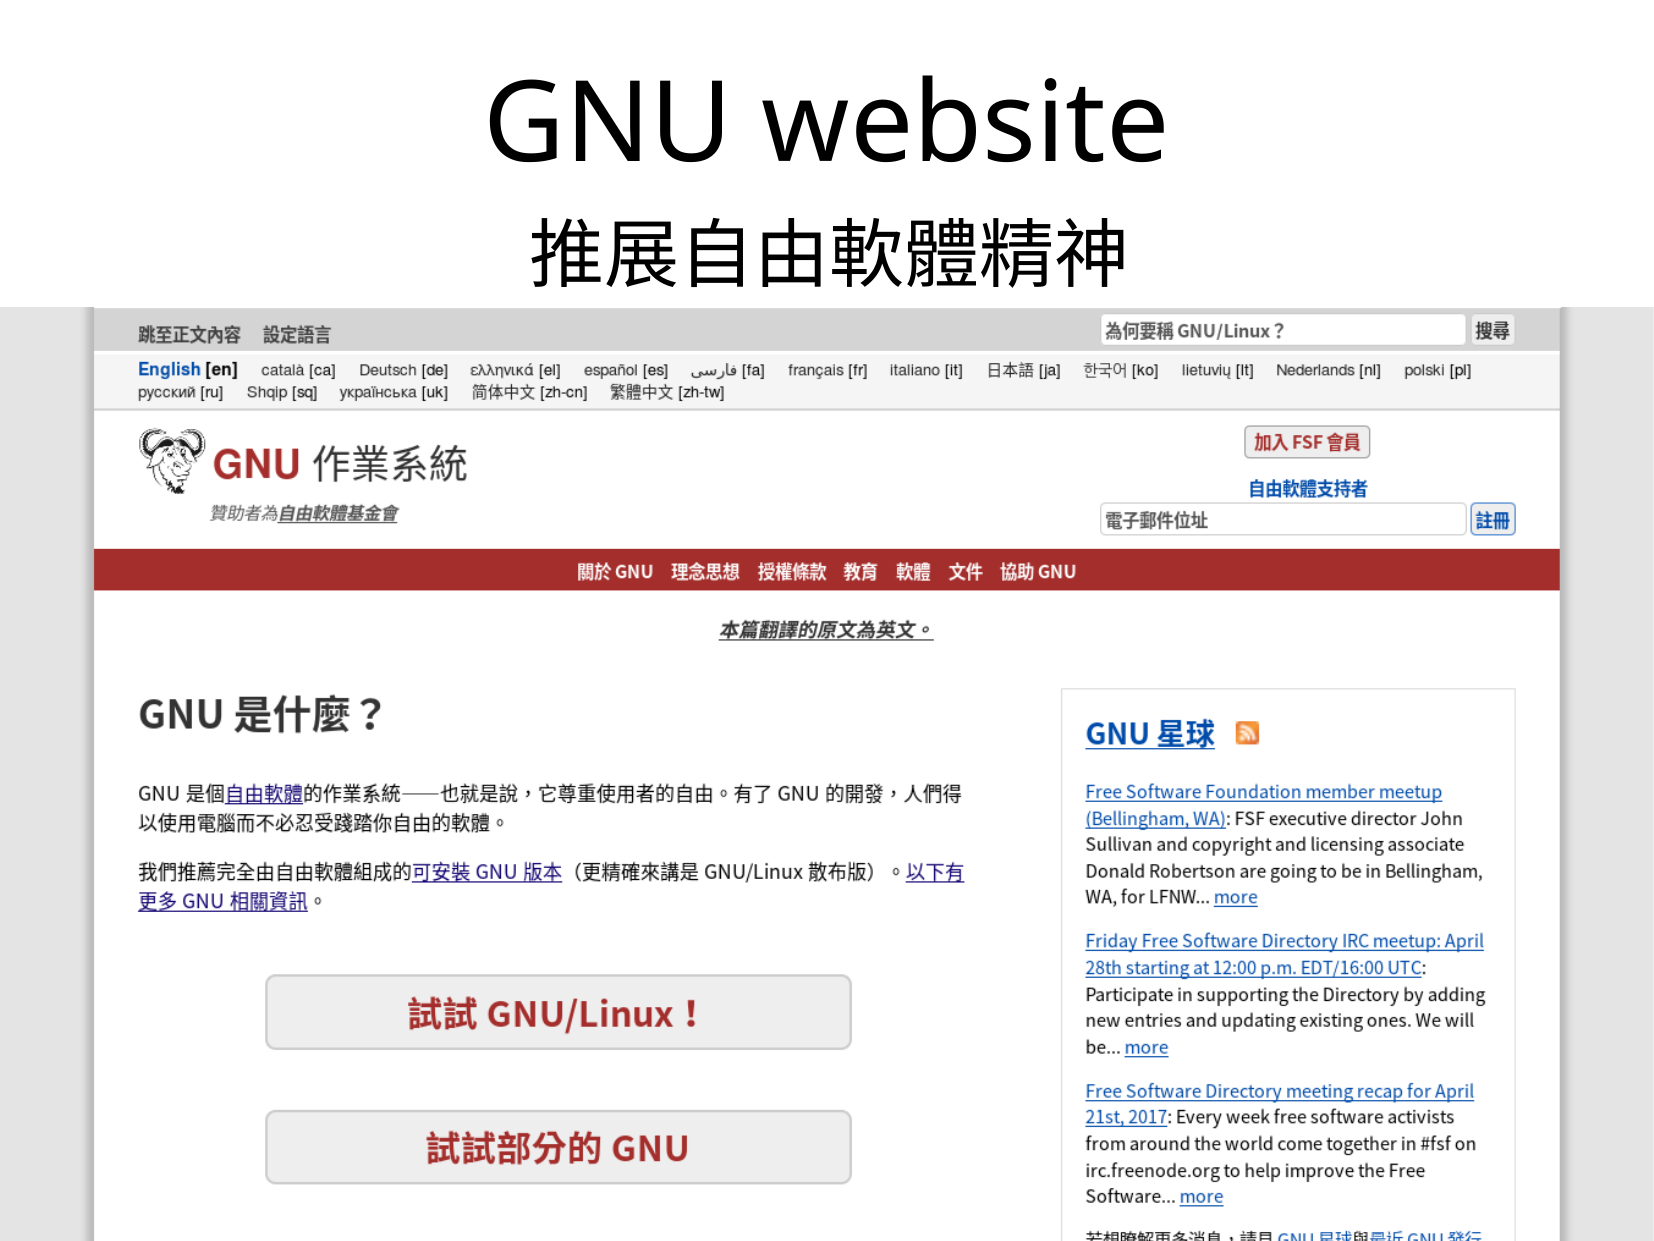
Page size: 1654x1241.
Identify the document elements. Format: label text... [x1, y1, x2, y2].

list 推展自由軟體精神 [200, 194, 1388, 886]
title GNU website [82, 34, 1571, 202]
picture [0, 307, 1654, 1241]
